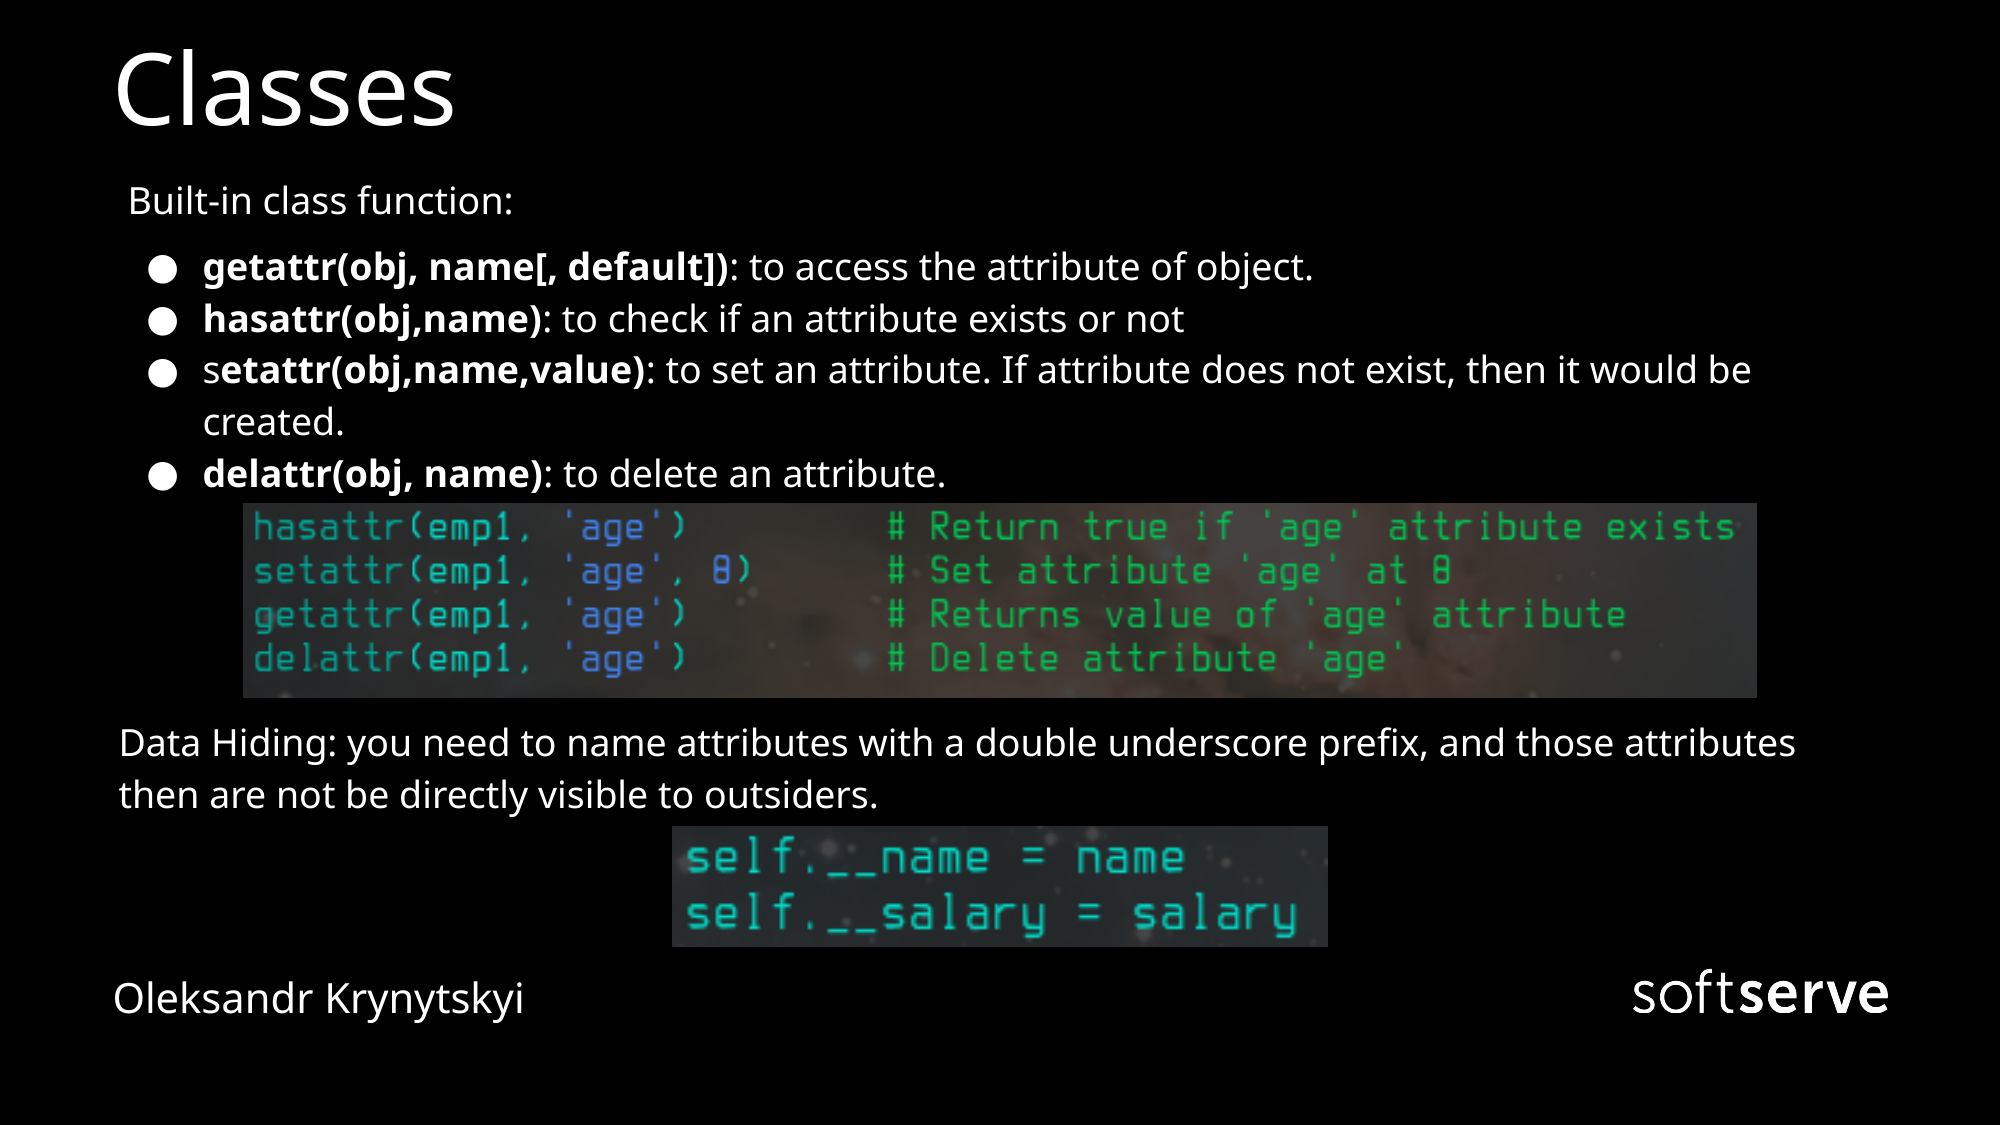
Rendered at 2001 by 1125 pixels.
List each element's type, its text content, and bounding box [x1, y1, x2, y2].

text_box Data Hiding: you need to name attributes with a double underscore prefix, and those attributes then are not be directly visible to outsiders. [103, 697, 1879, 819]
text_box Built-in class function: getattr(obj, name[, default]): to access the attribute of object. hasattr(obj,name): to check if an attribute exists or not setattr(obj,name,value): to set an attribute. If attribute does not exist, then it would be created. delattr(obj, name): to delete an attribute. [112, 154, 1888, 504]
picture [243, 503, 1757, 697]
list Oleksandr Krynytskyi [112, 970, 682, 1019]
picture [672, 826, 1328, 947]
title Classes [112, 33, 1888, 154]
picture [1633, 968, 1888, 1013]
